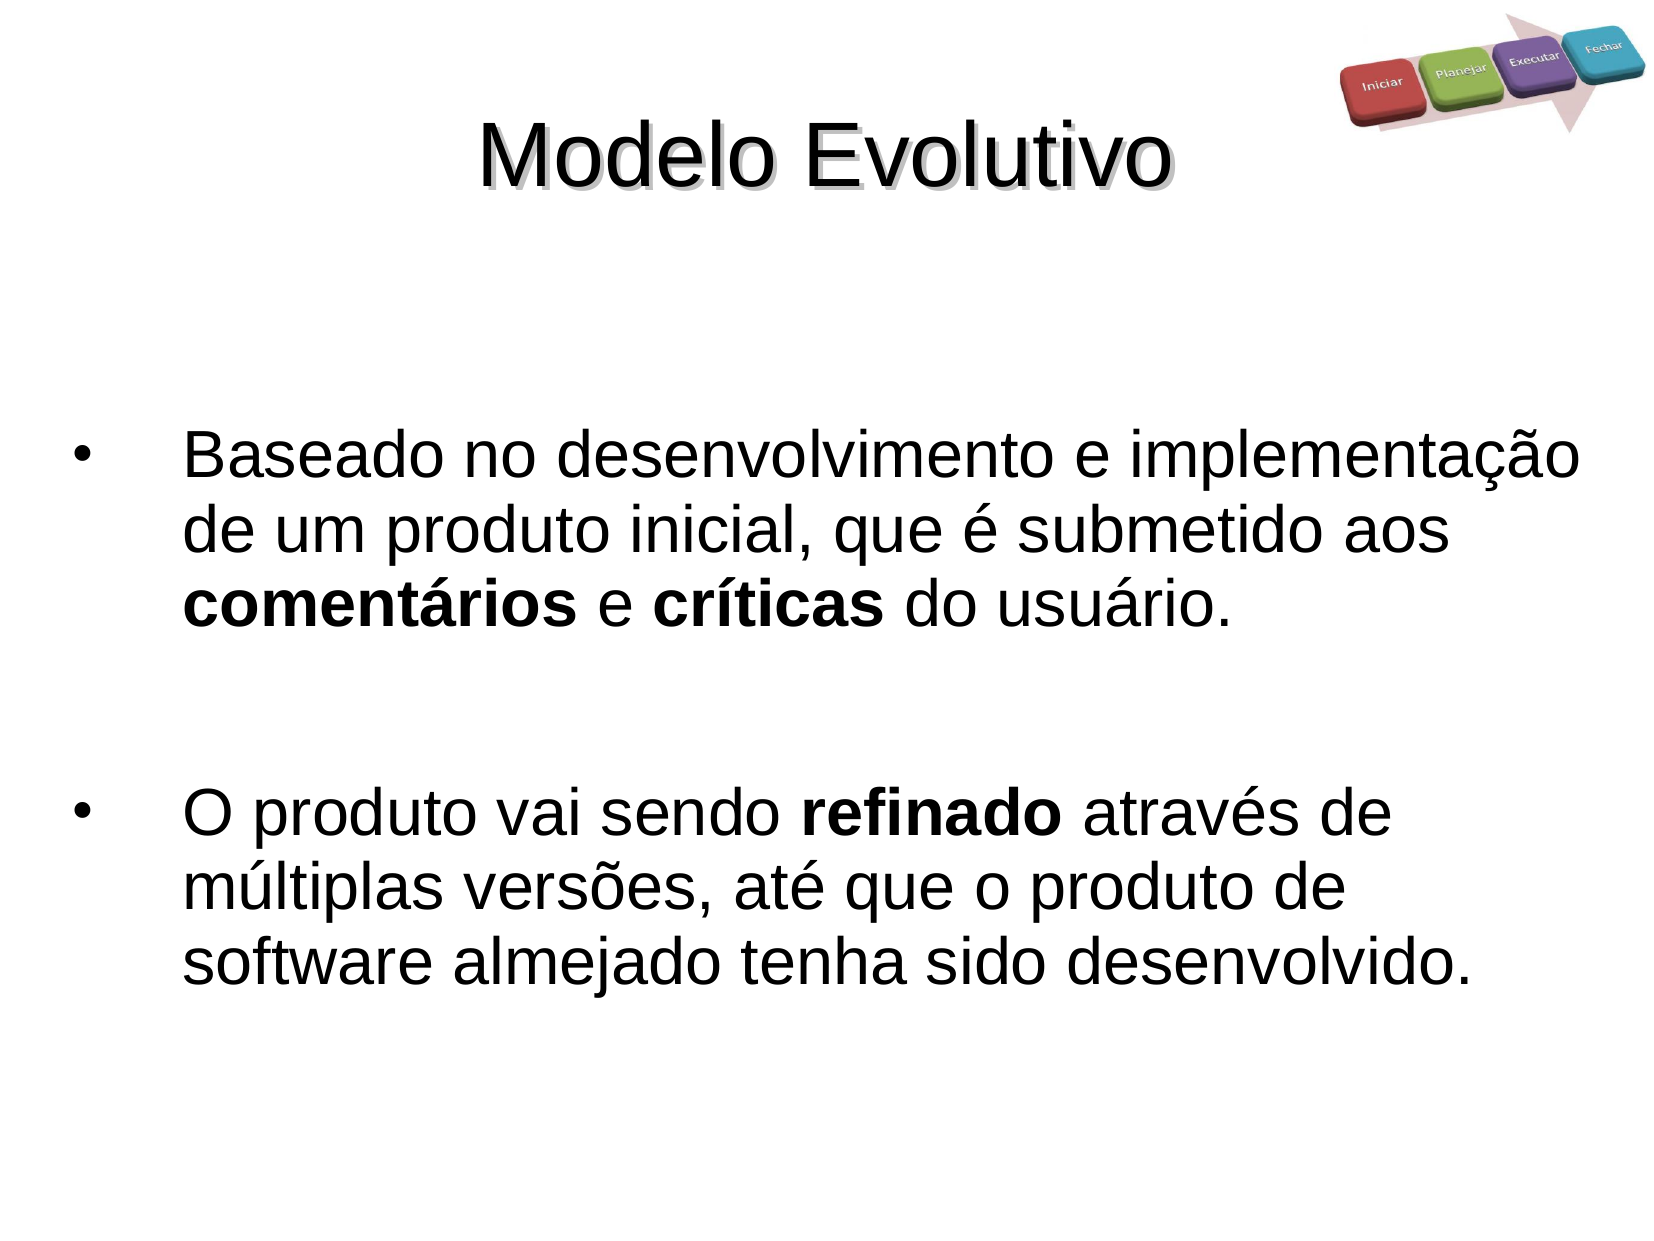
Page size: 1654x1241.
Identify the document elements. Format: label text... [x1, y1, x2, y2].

title Modelo Evolutivo [82, 56, 1571, 249]
text_box Baseado no desenvolvimento e implementação de um produto inicial, que é submetido aos comentários e críticas do usuário. O produto vai sendo refinado através de múltiplas versões, até que o produto de software almejado tenha sido desenvolvido. [70, 253, 1619, 1164]
chart [1334, 13, 1647, 136]
